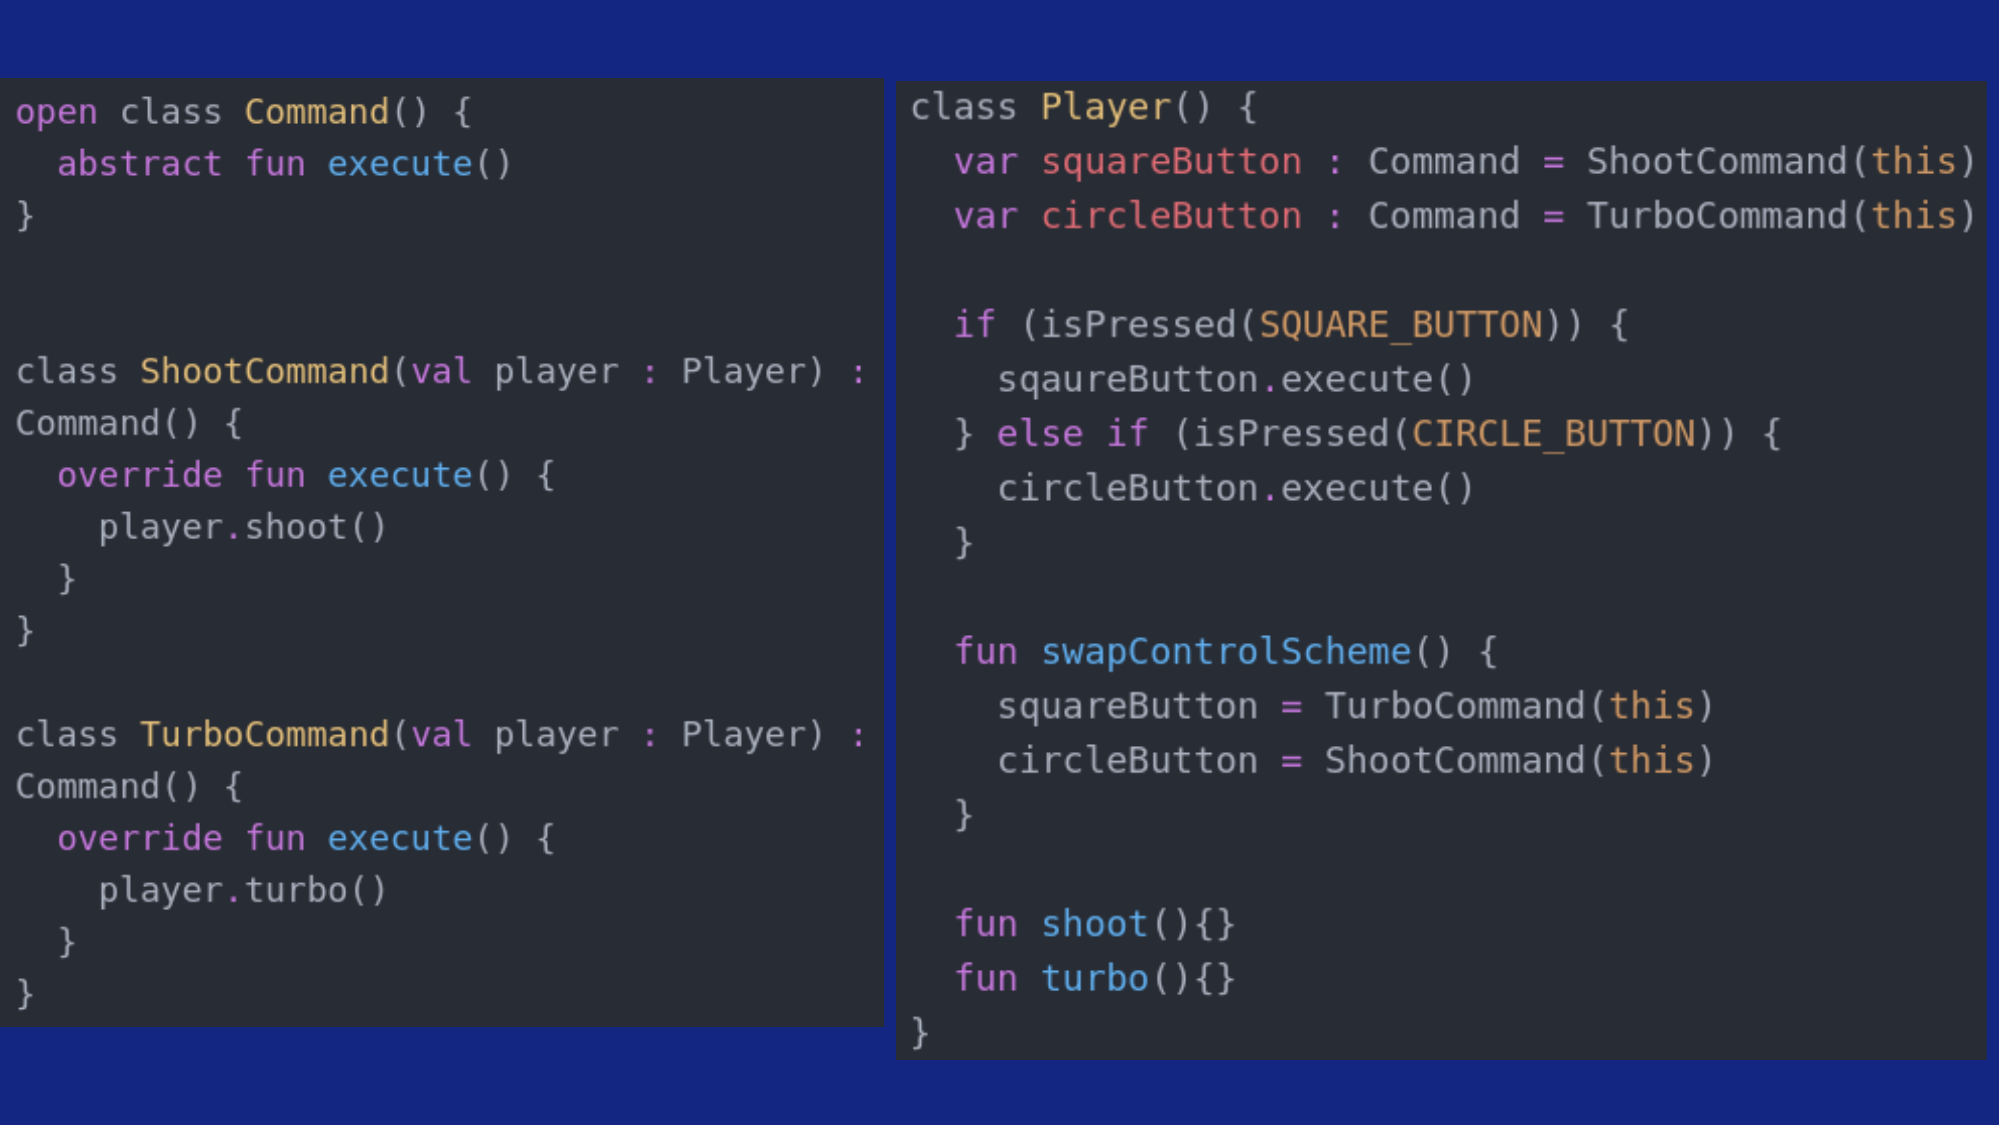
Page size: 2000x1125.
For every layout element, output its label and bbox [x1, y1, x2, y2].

picture [0, 78, 885, 1027]
picture [896, 81, 1987, 1060]
